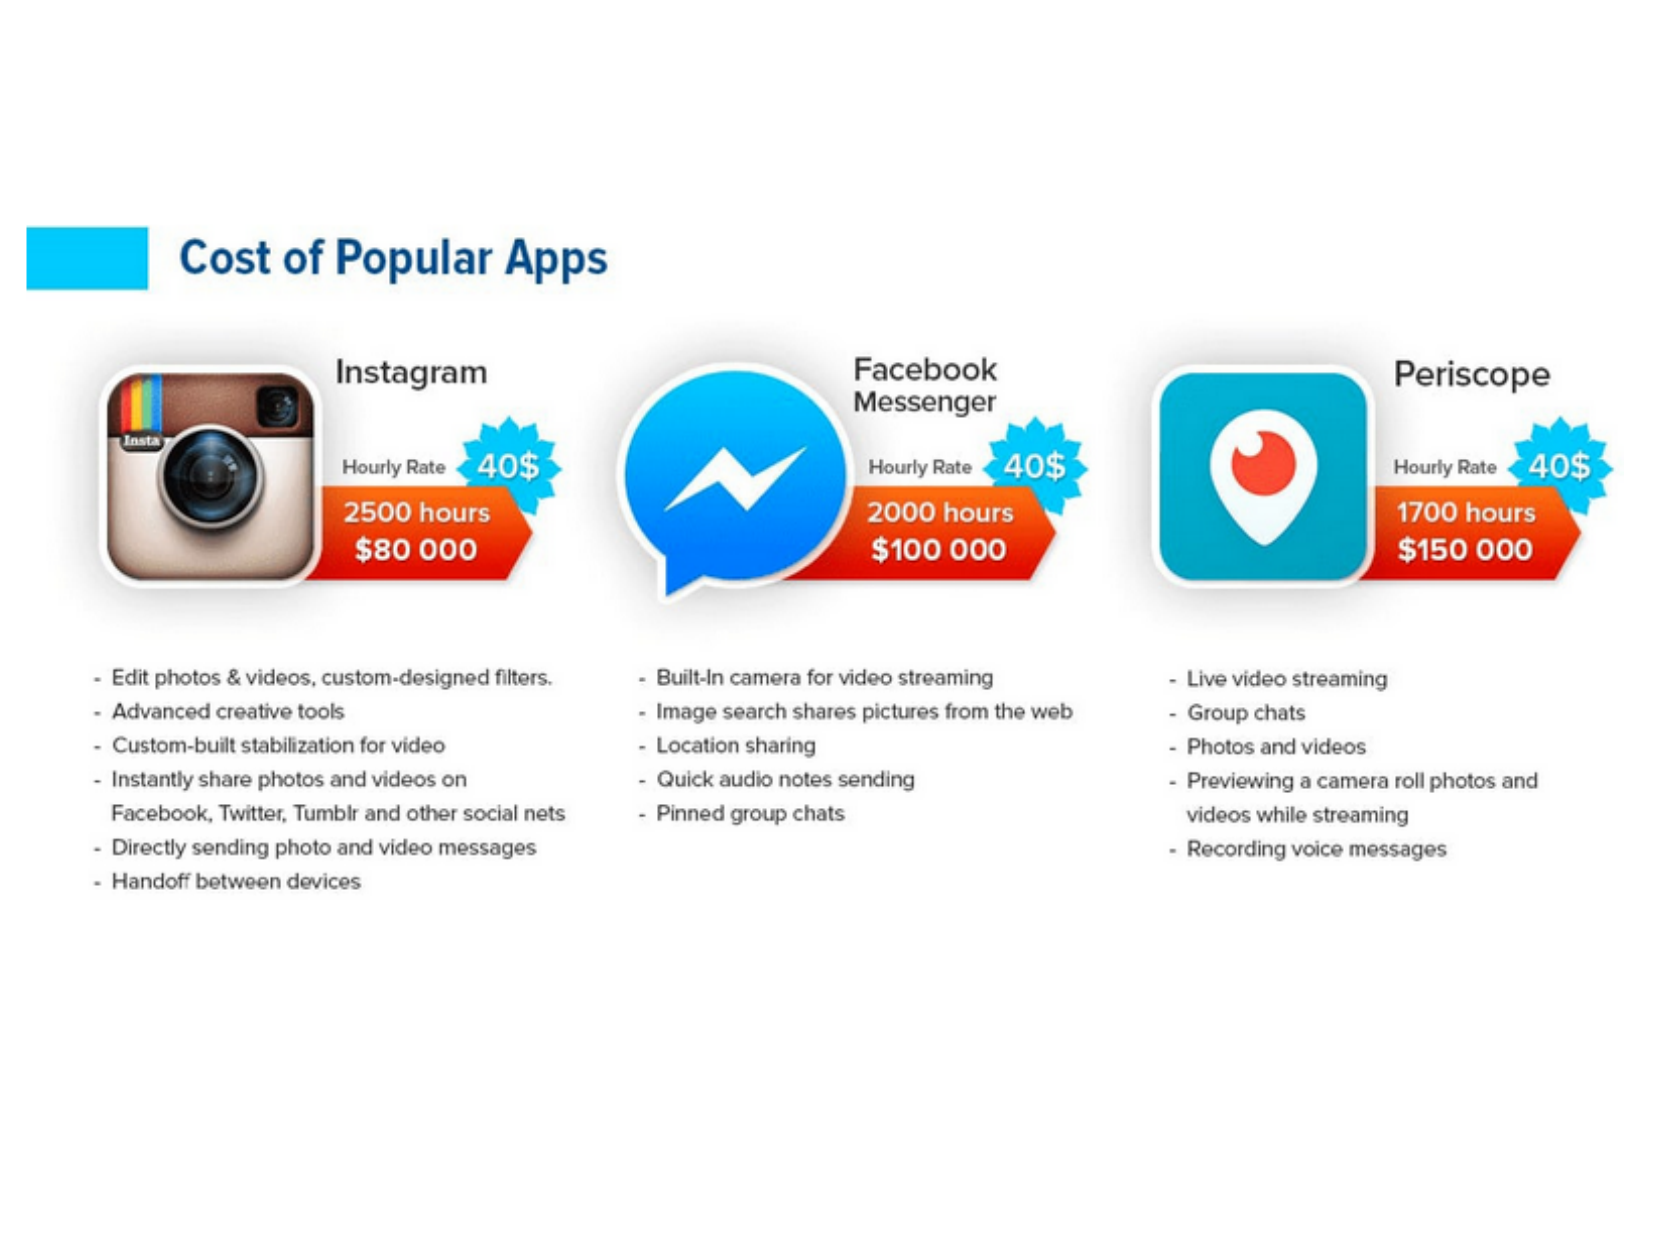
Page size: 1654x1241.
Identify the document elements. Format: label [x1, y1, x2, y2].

picture [23, 224, 1624, 910]
